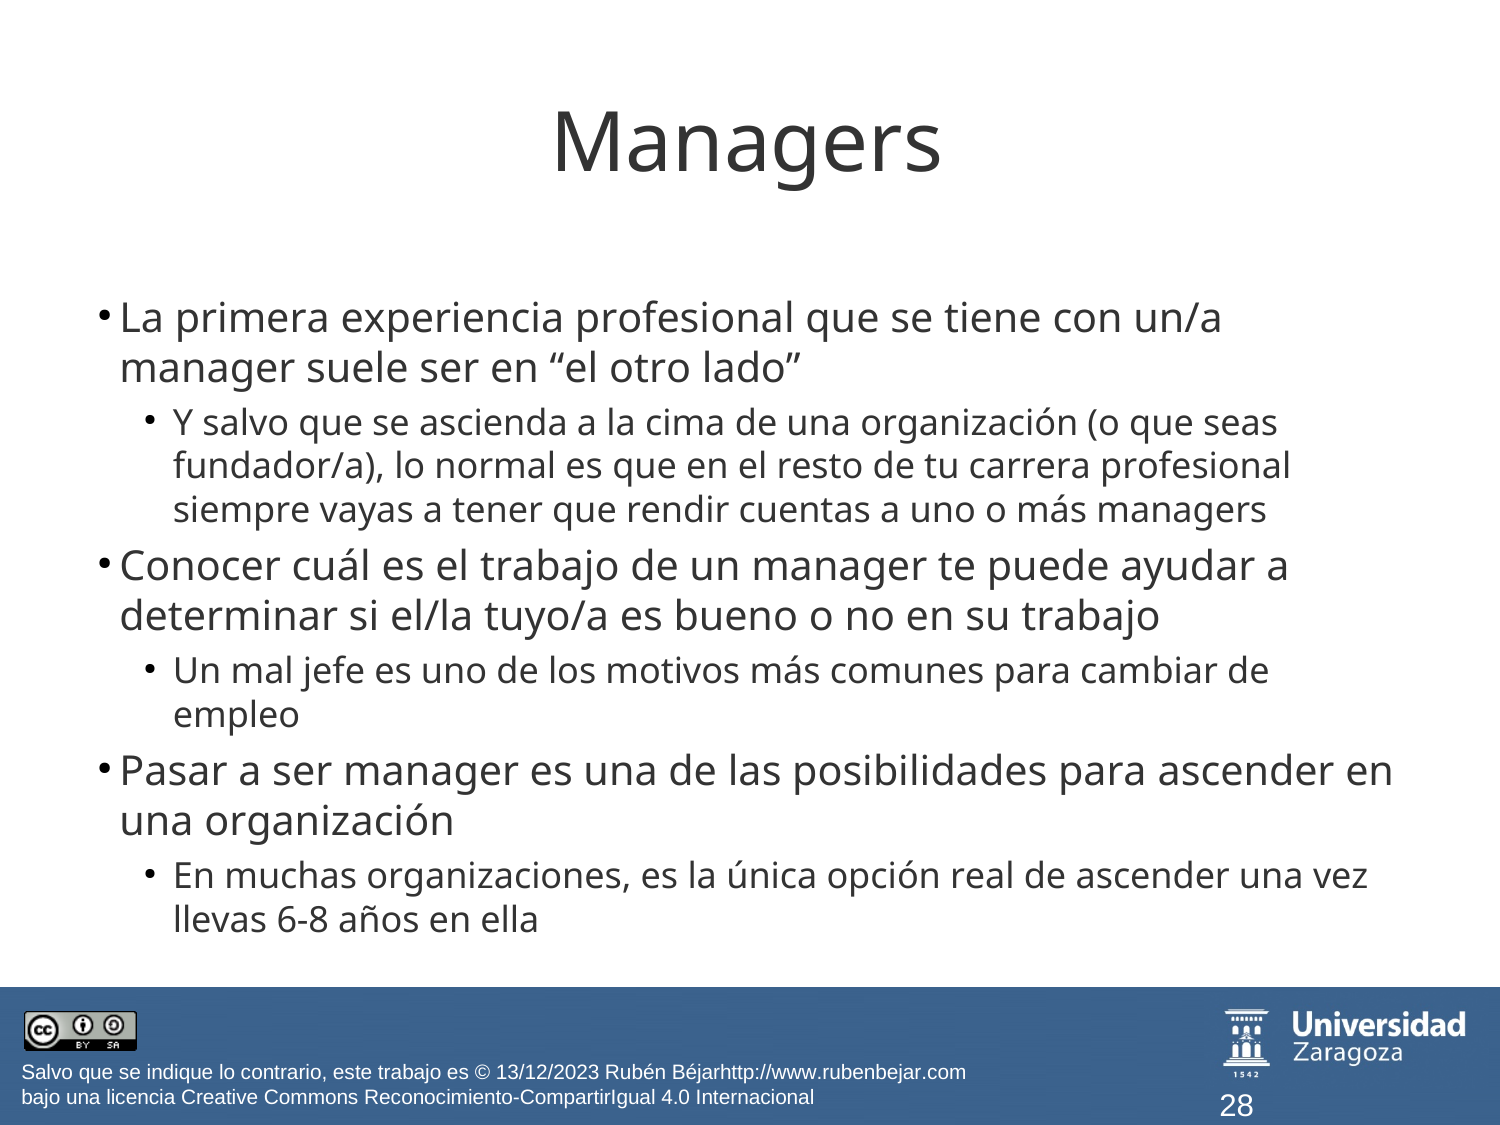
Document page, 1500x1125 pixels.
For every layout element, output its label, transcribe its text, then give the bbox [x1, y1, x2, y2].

list La primera experiencia profesional que se tiene con un/a manager suele ser en “el otro lado” Y salvo que se ascienda a la cima de una organización (o que seas fundador/a), lo normal es que en el resto de tu carrera profesional siempre vayas a tener que rendir cuentas a uno o más managers Conocer cuál es el trabajo de un manager te puede ayudar a determinar si el/la tuyo/a es bueno o no en su trabajo Un mal jefe es uno de los motivos más comunes para cambiar de empleo Pasar a ser manager es una de las posibilidades para ascender en una organización En muchas organizaciones, es la única opción real de ascender una vez llevas 6-8 años en ella [82, 283, 1418, 957]
picture [0, 987, 1500, 1125]
title Managers [74, 20, 1420, 257]
